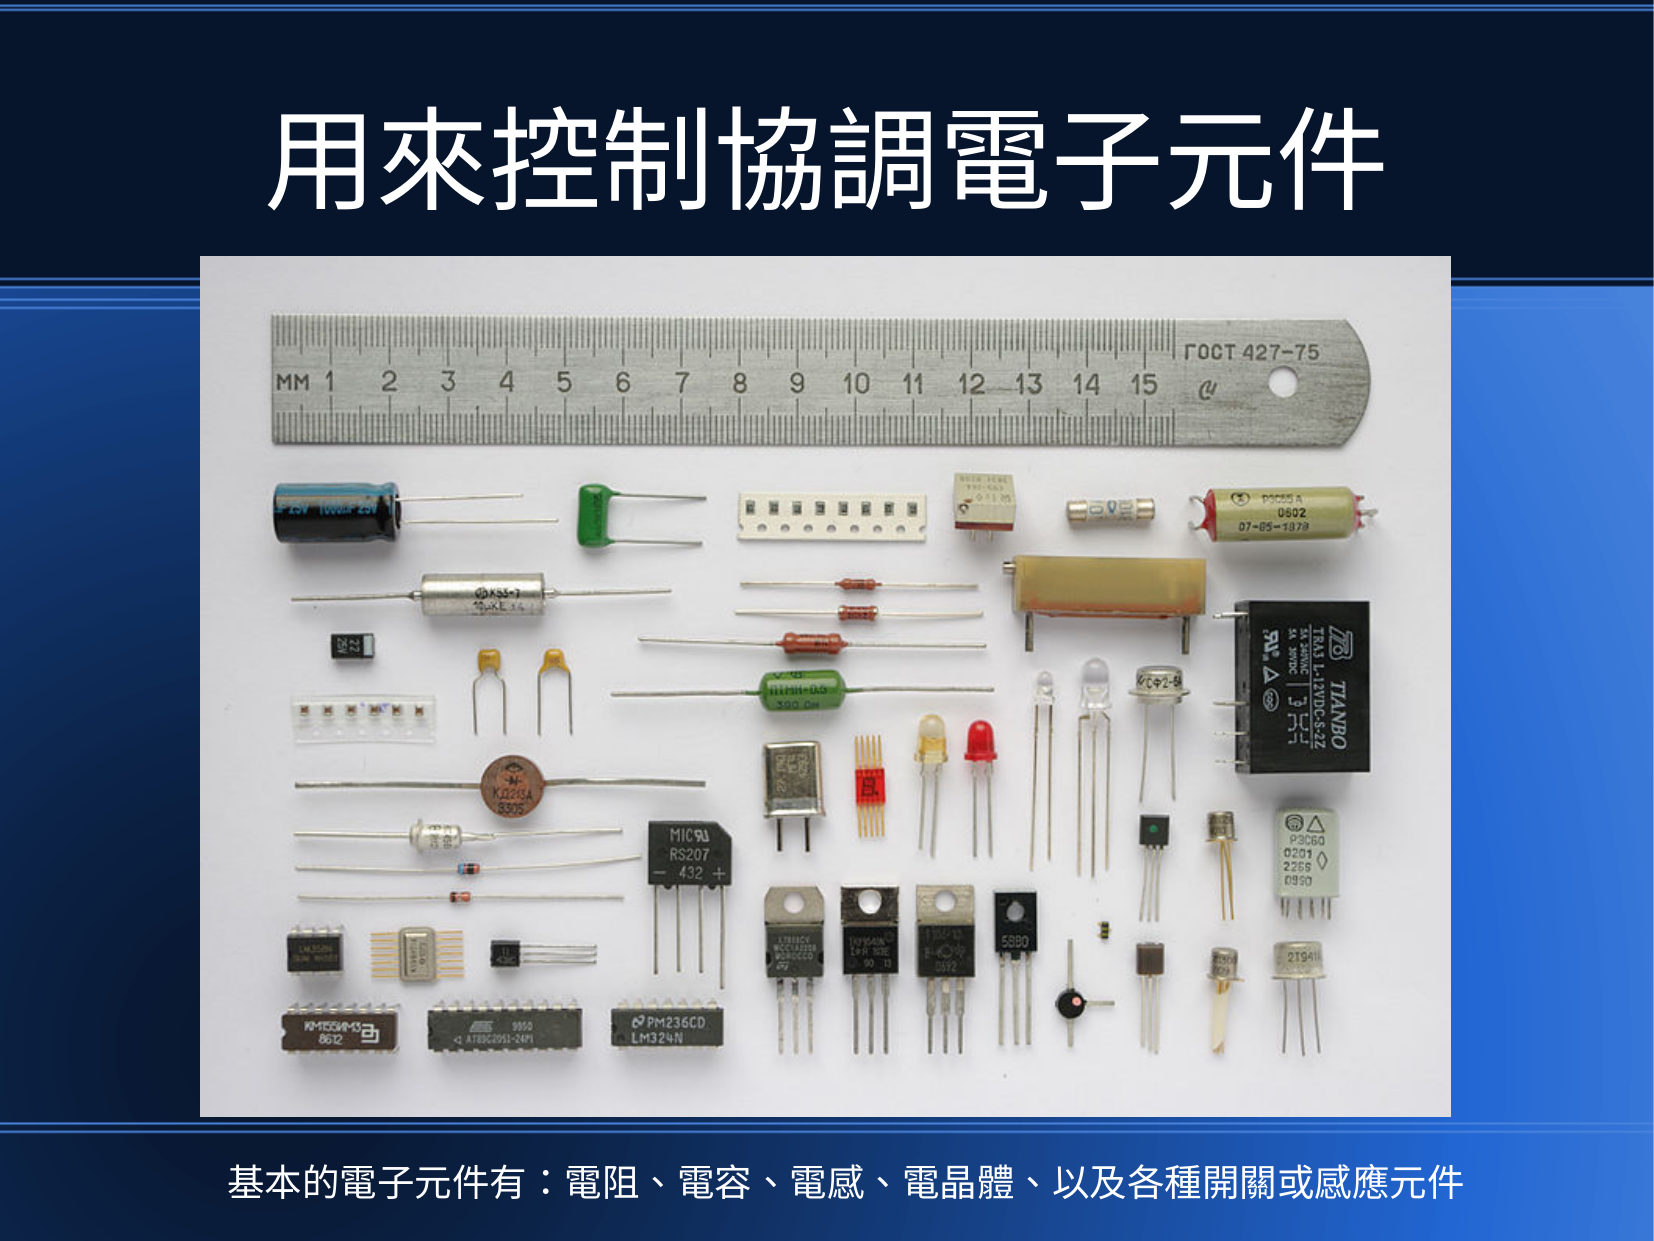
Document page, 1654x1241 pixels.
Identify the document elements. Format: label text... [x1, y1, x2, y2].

title 用來控制協調電子元件 [82, 49, 1571, 257]
picture [0, 0, 1654, 1241]
text_box 基本的電子元件有：電阻、電容、電感、電晶體、以及各種開關或感應元件 [212, 1145, 1480, 1208]
